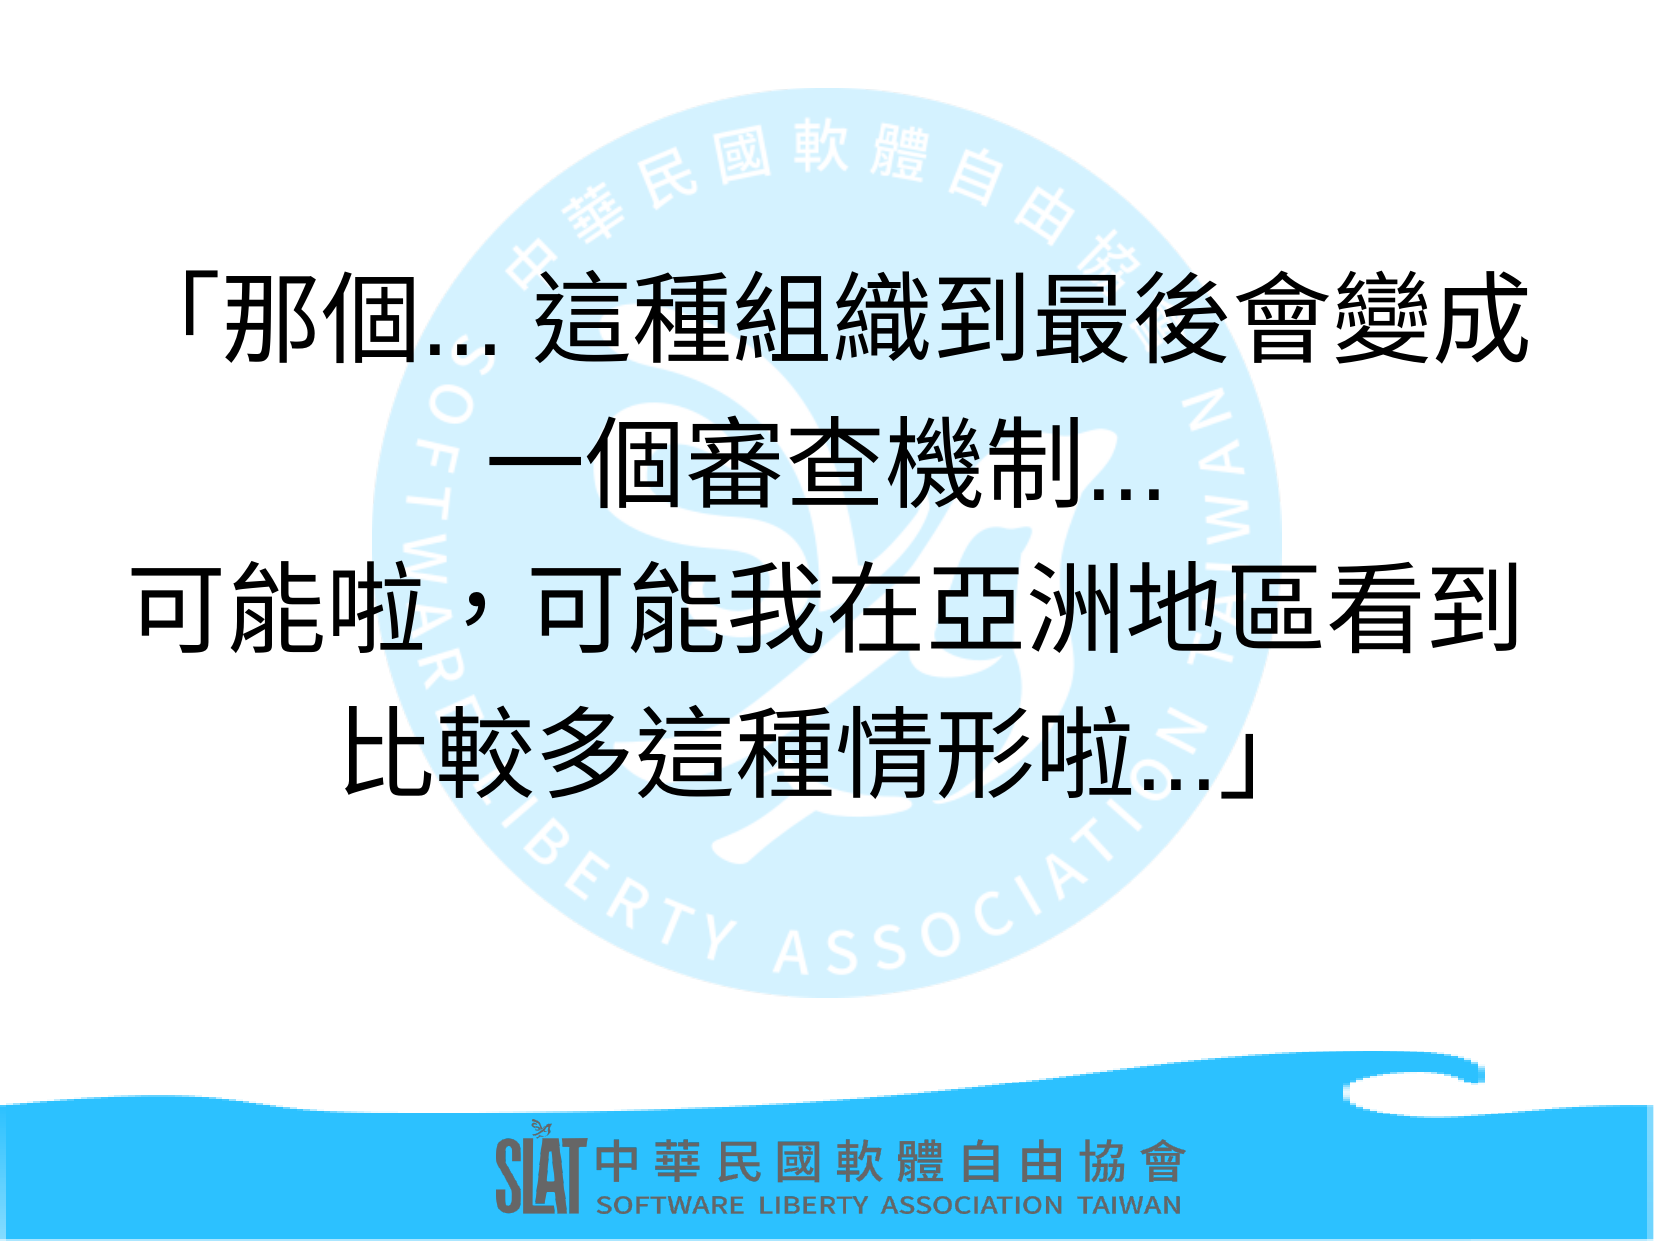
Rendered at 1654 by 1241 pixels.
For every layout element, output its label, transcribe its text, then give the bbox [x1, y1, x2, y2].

picture [0, 1051, 1654, 1241]
subtitle 「那個... 這種組織到最後會變成一個審查機制... 可能啦，可能我在亞洲地區看到比較多這種情形啦...」 [82, 49, 1571, 1010]
